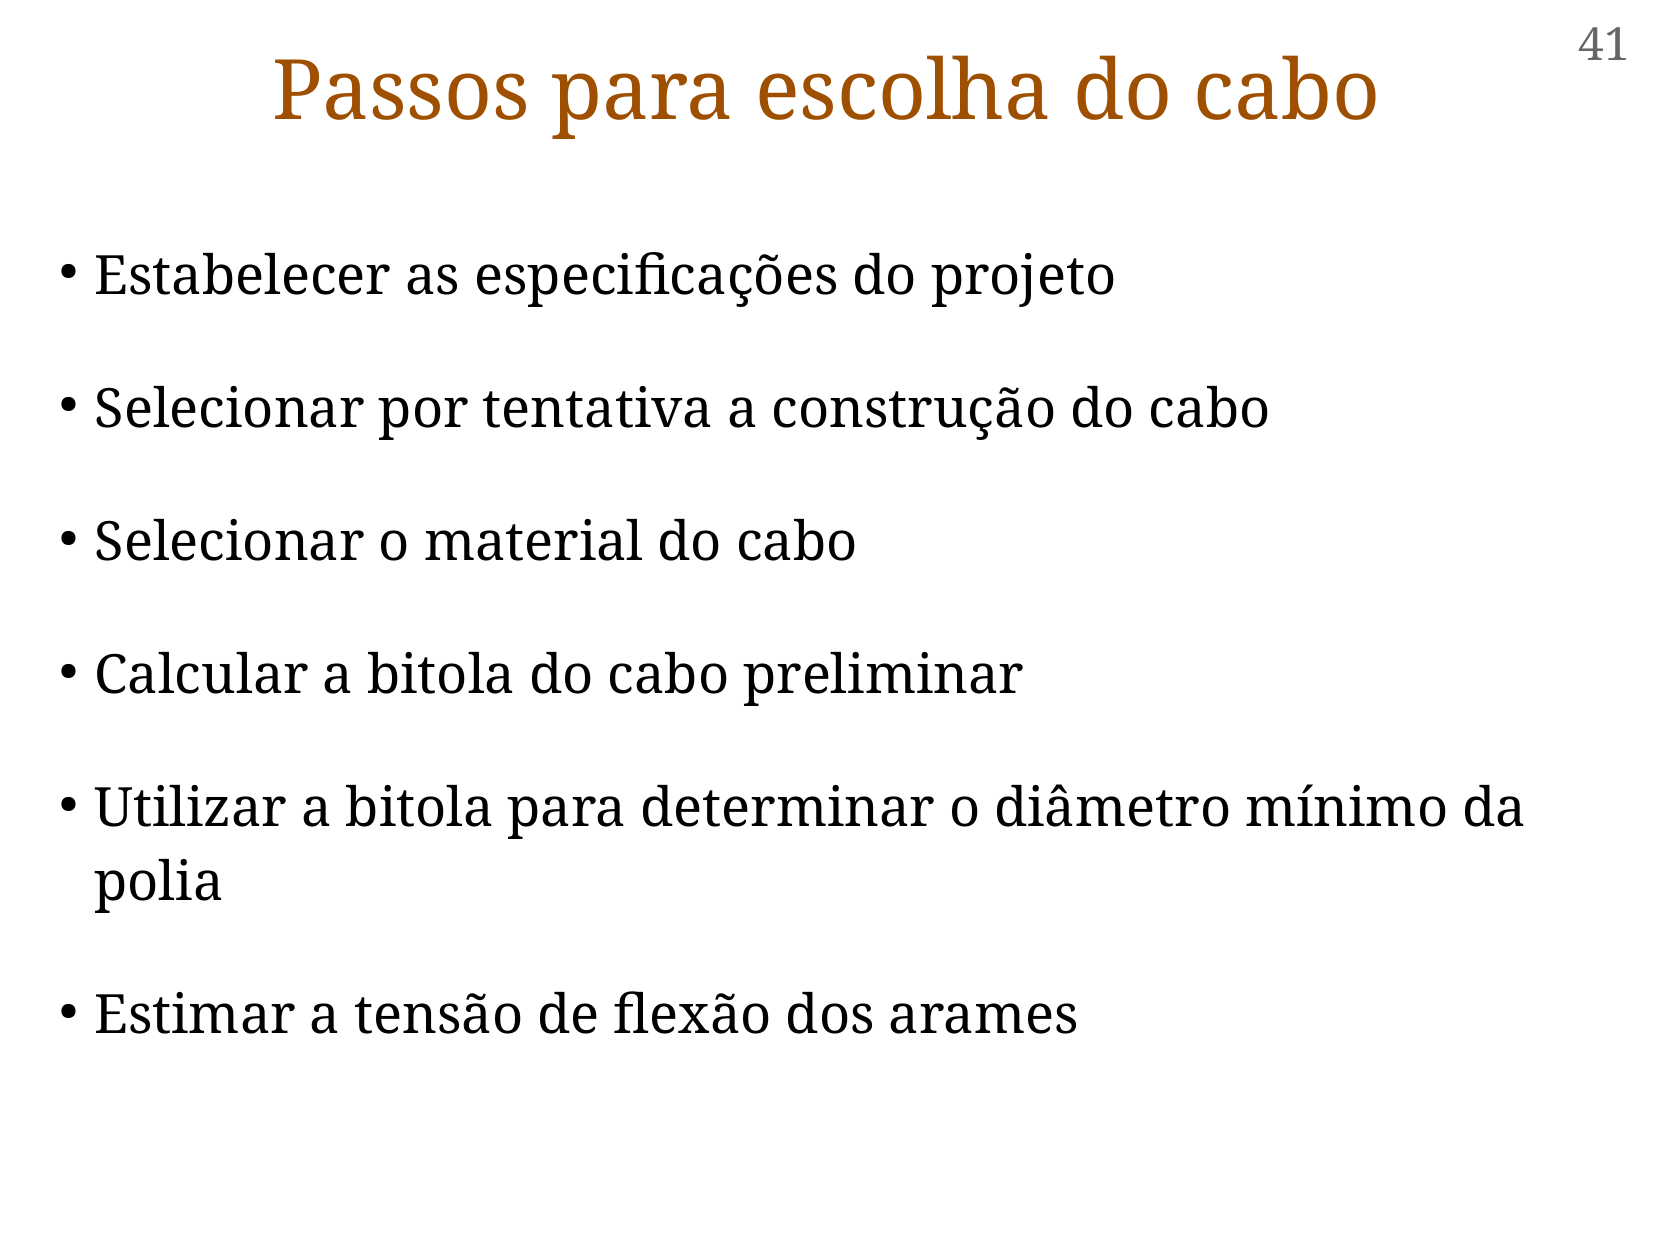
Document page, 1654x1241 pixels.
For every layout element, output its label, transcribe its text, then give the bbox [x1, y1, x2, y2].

list Estabelecer as especificações do projeto Selecionar por tentativa a construção do cabo Selecionar o material do cabo Calcular a bitola do cabo preliminar Utilizar a bitola para determinar o diâmetro mínimo da polia Estimar a tensão de flexão dos arames [59, 236, 1595, 1211]
title Passos para escolha do cabo [59, 29, 1595, 148]
